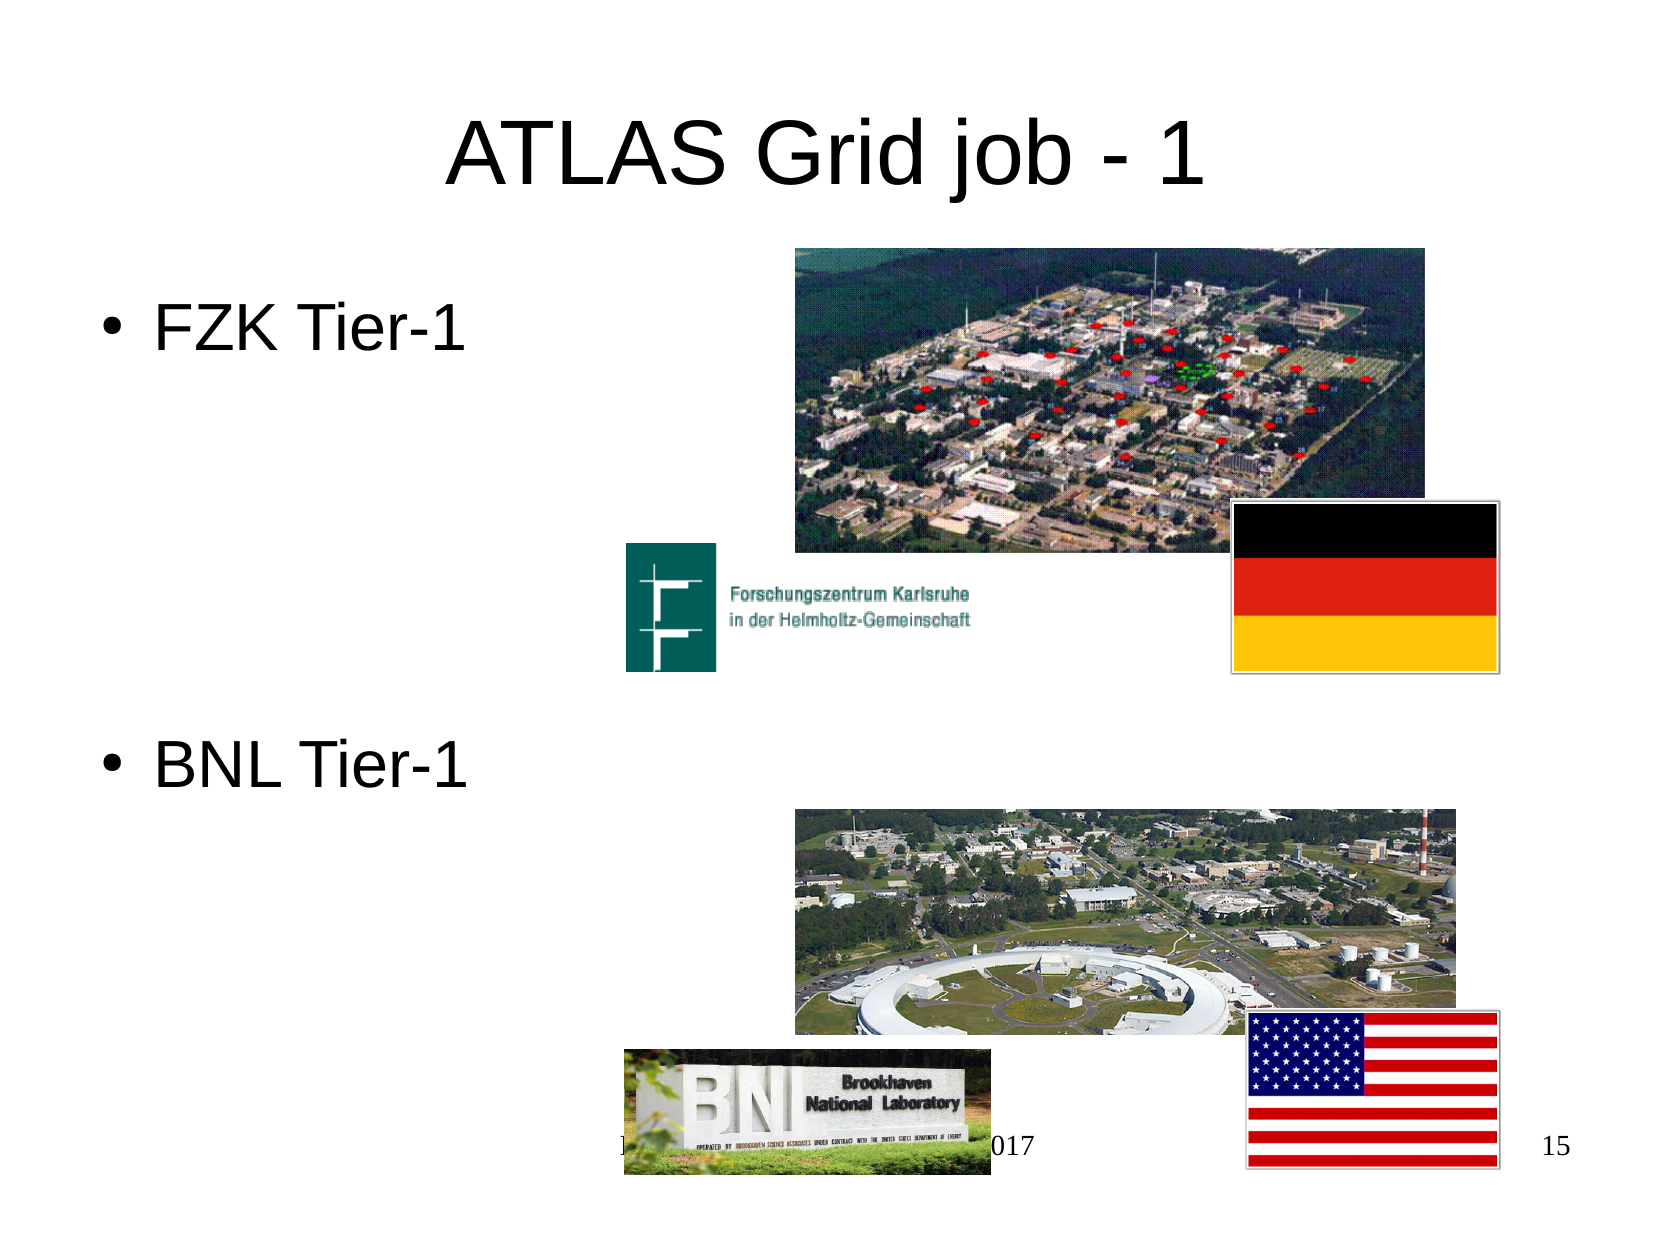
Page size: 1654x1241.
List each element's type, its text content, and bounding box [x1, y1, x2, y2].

title ATLAS Grid job - 1 [82, 49, 1571, 257]
list BNL Tier-1 [82, 727, 1571, 1188]
list FZK Tier-1 [82, 290, 1571, 727]
picture [626, 257, 1501, 676]
